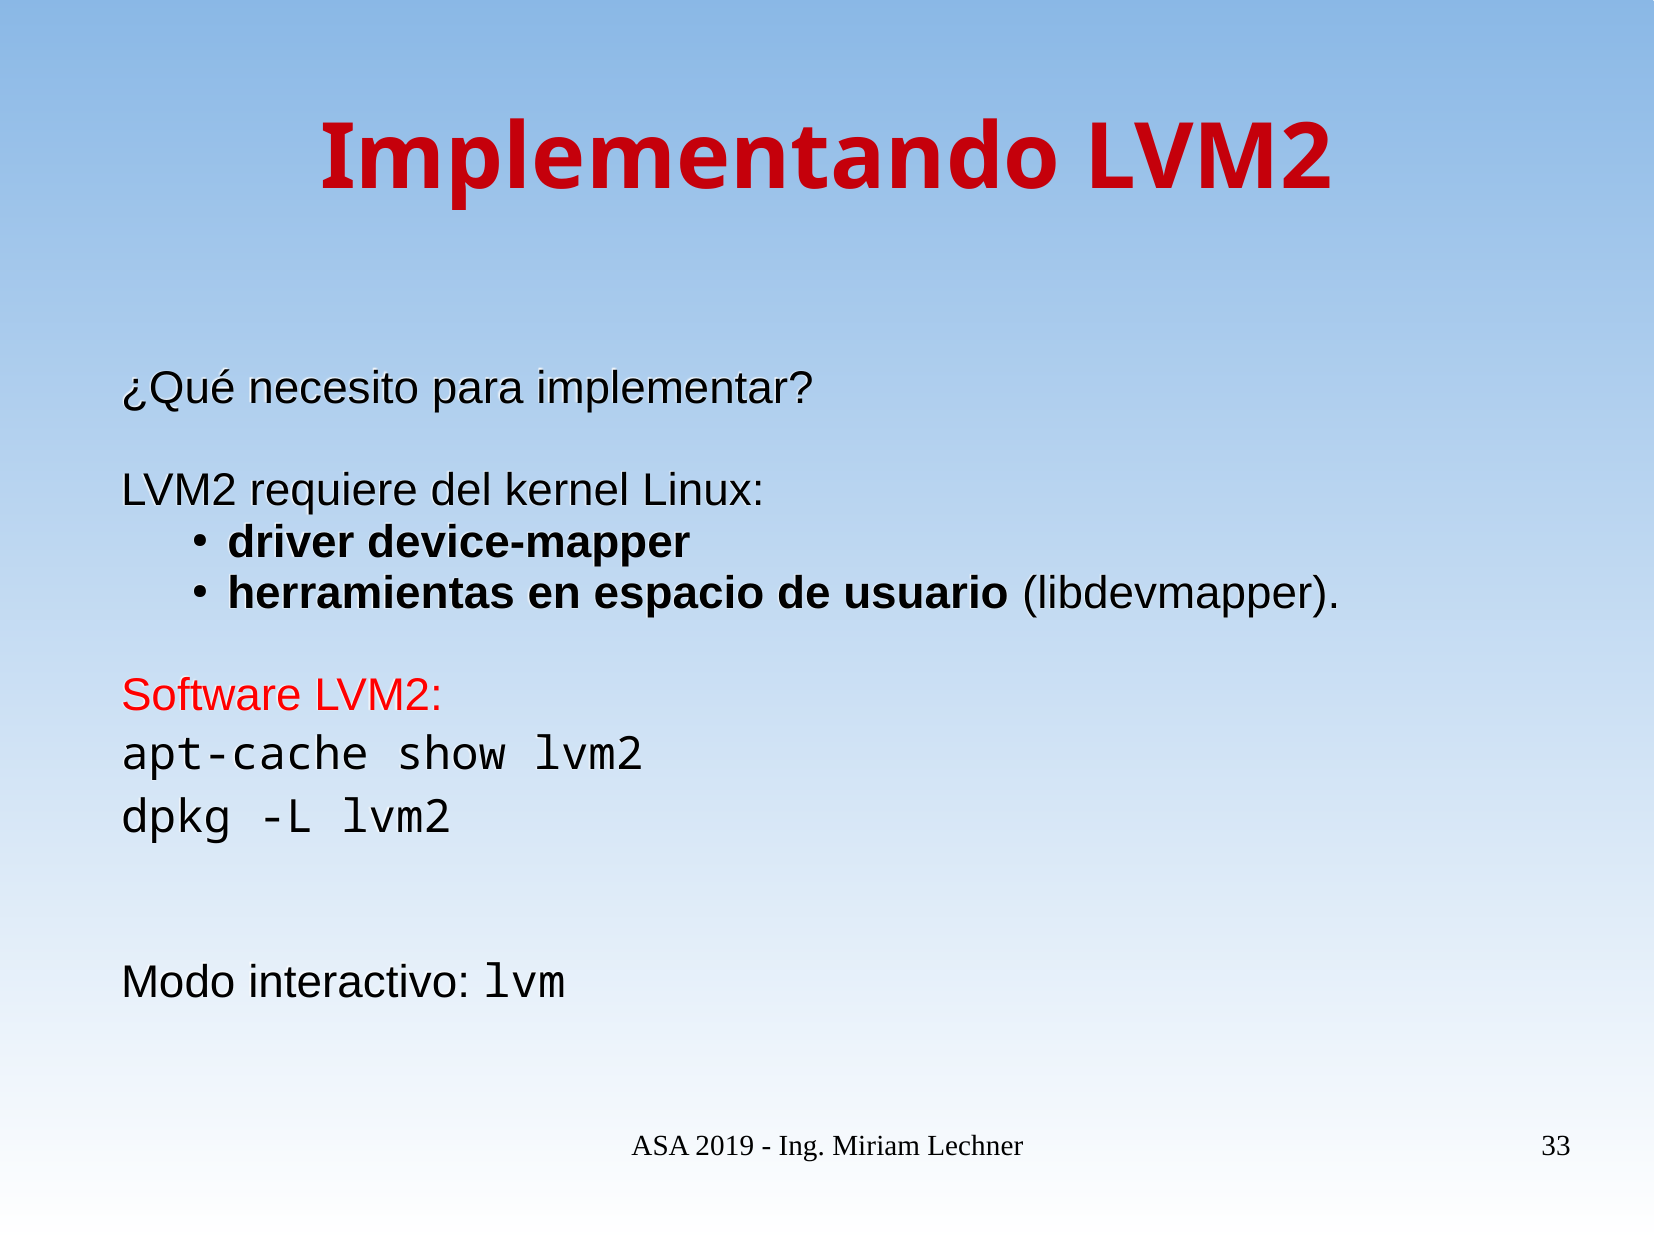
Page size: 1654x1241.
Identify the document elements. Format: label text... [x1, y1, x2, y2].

text_box ¿Qué necesito para implementar? LVM2 requiere del kernel Linux: driver device-mapper herramientas en espacio de usuario (libdevmapper). Software LVM2: apt-cache show lvm2 dpkg -L lvm2 Modo interactivo: lvm [106, 354, 1592, 1051]
title Implementando LVM2 [82, 49, 1571, 257]
